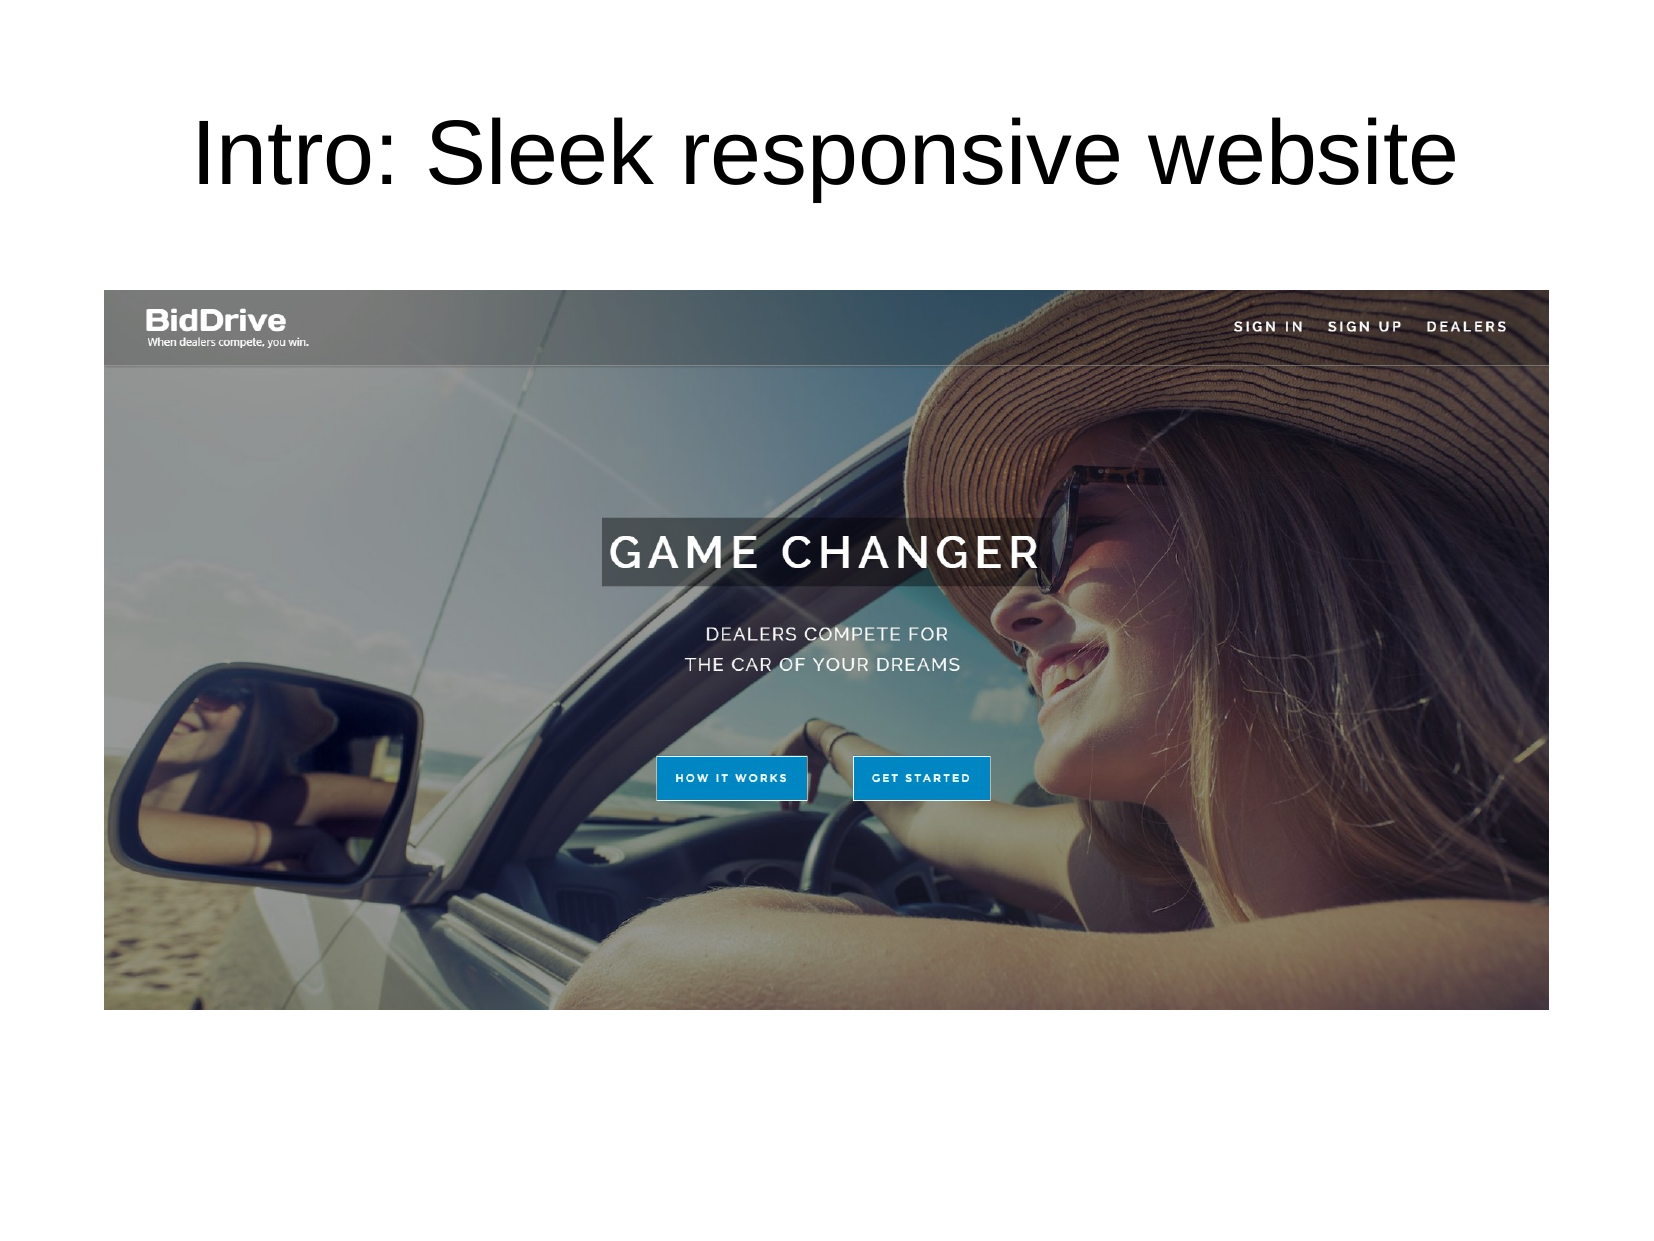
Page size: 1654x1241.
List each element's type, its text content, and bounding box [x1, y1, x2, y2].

title Intro: Sleek responsive website [82, 49, 1571, 257]
picture [104, 290, 1549, 1010]
